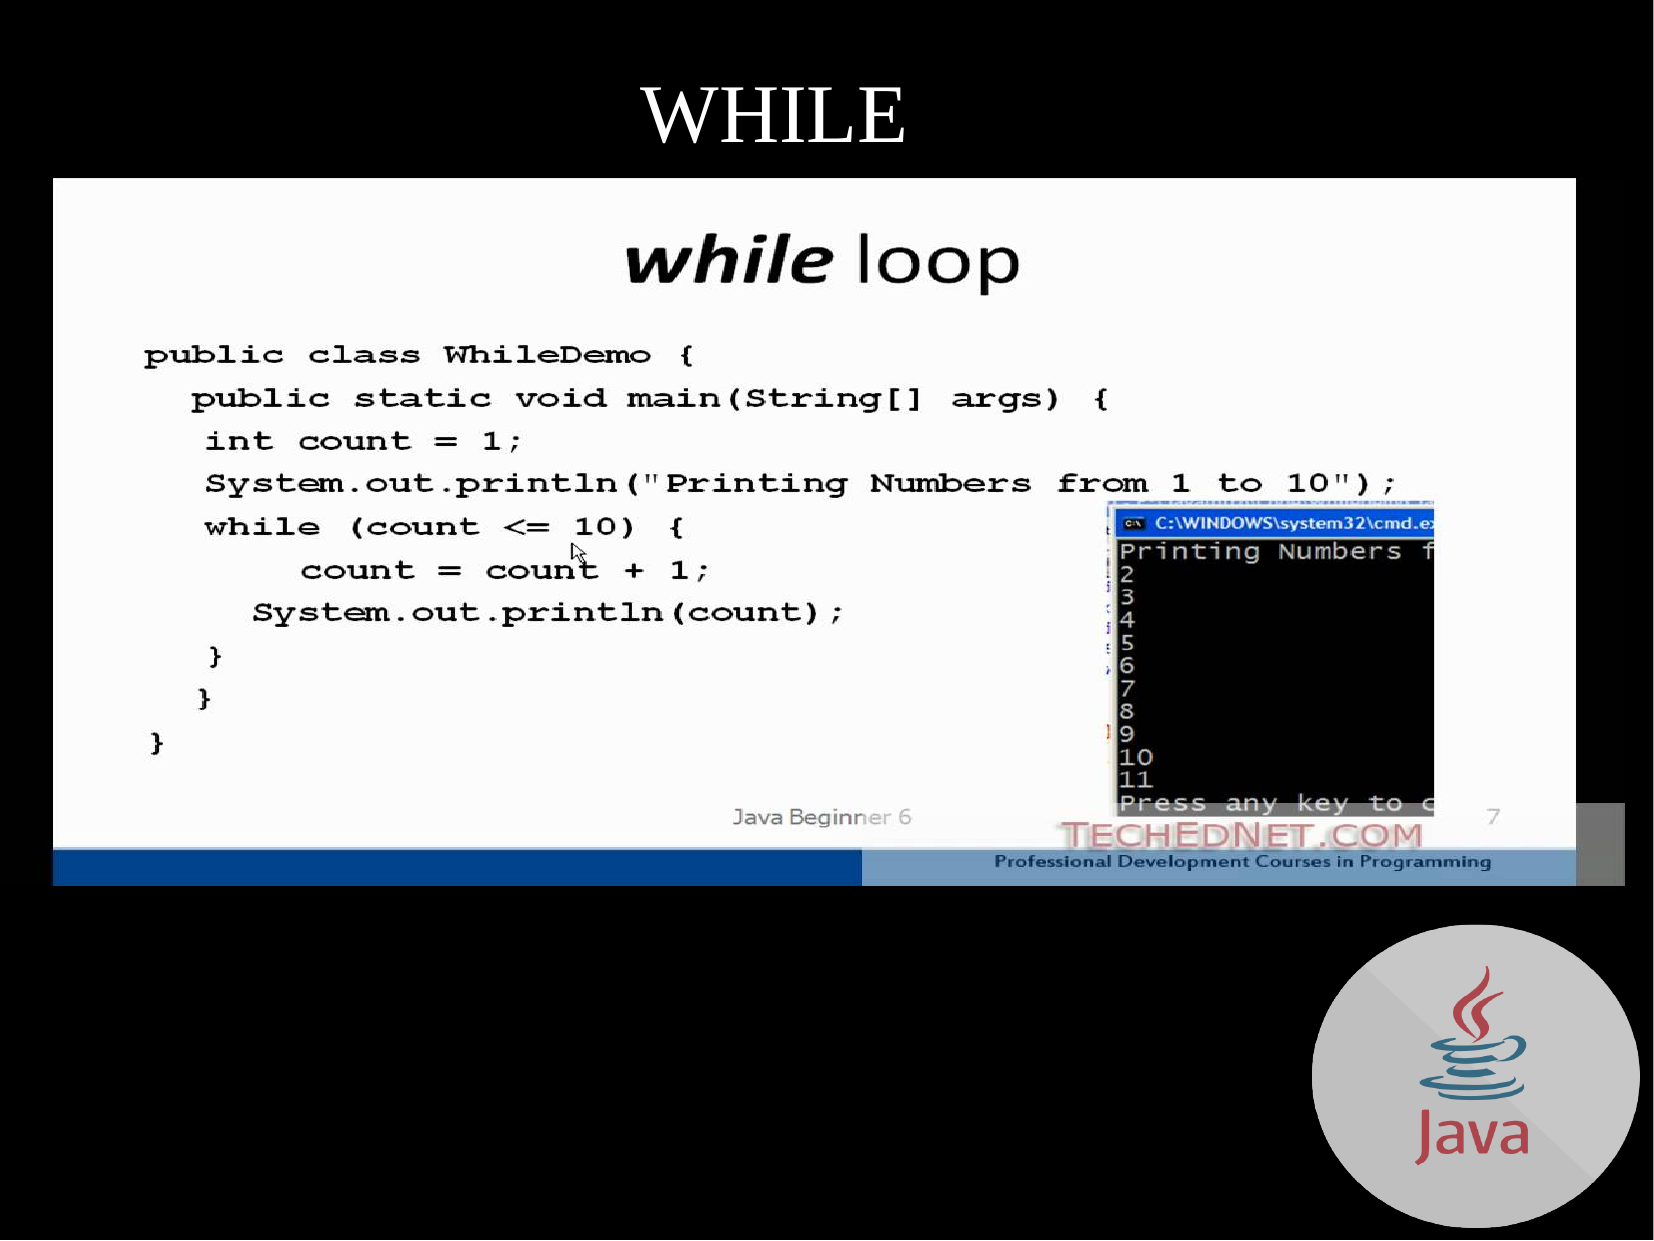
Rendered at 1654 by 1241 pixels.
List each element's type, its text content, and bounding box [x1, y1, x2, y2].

text_box WHILE [625, 60, 1601, 178]
picture [1, 178, 1654, 1241]
